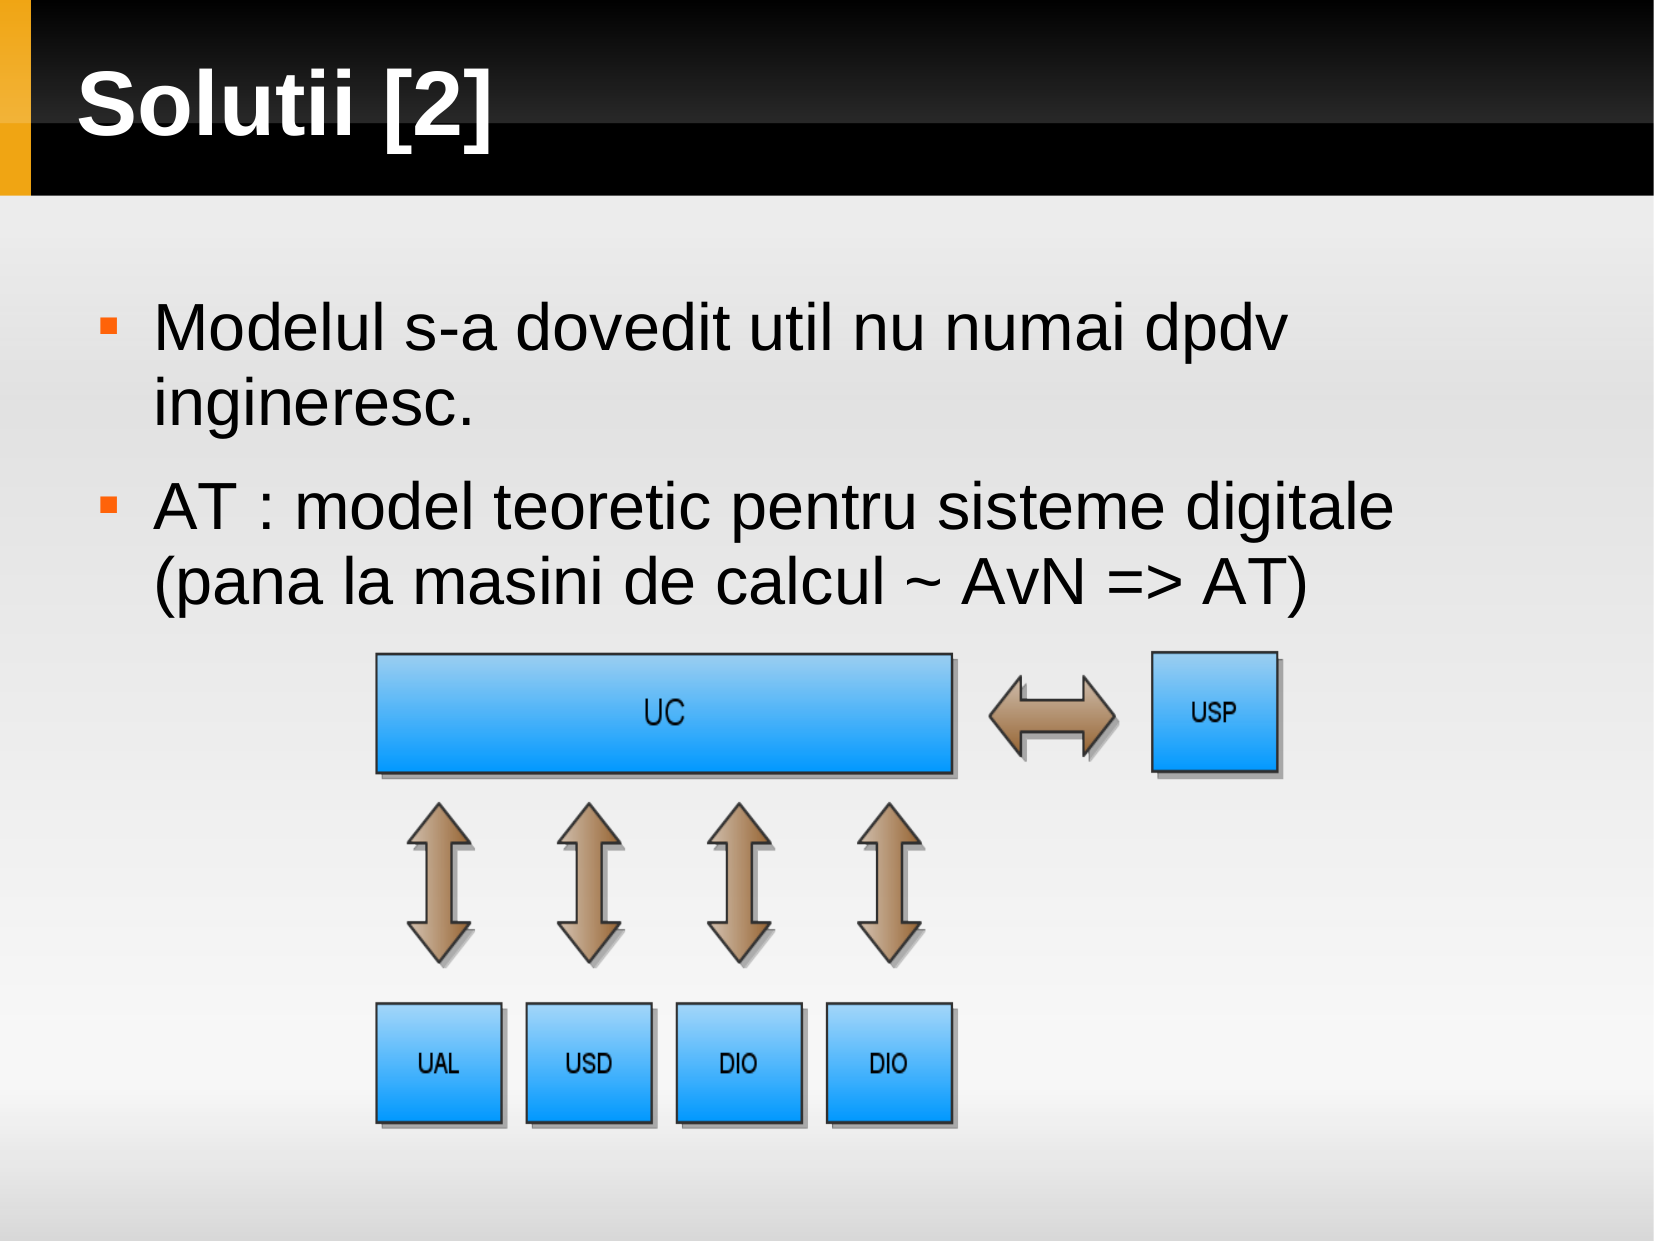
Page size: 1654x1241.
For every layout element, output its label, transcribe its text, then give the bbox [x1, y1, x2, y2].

title Solutii [2] [76, 7, 1565, 200]
list Modelul s-a dovedit util nu numai dpdv ingineresc. AT : model teoretic pentru sisteme digitale (pana la masini de calcul ~ AvN => AT) [82, 290, 1576, 638]
picture [0, 0, 1654, 1241]
